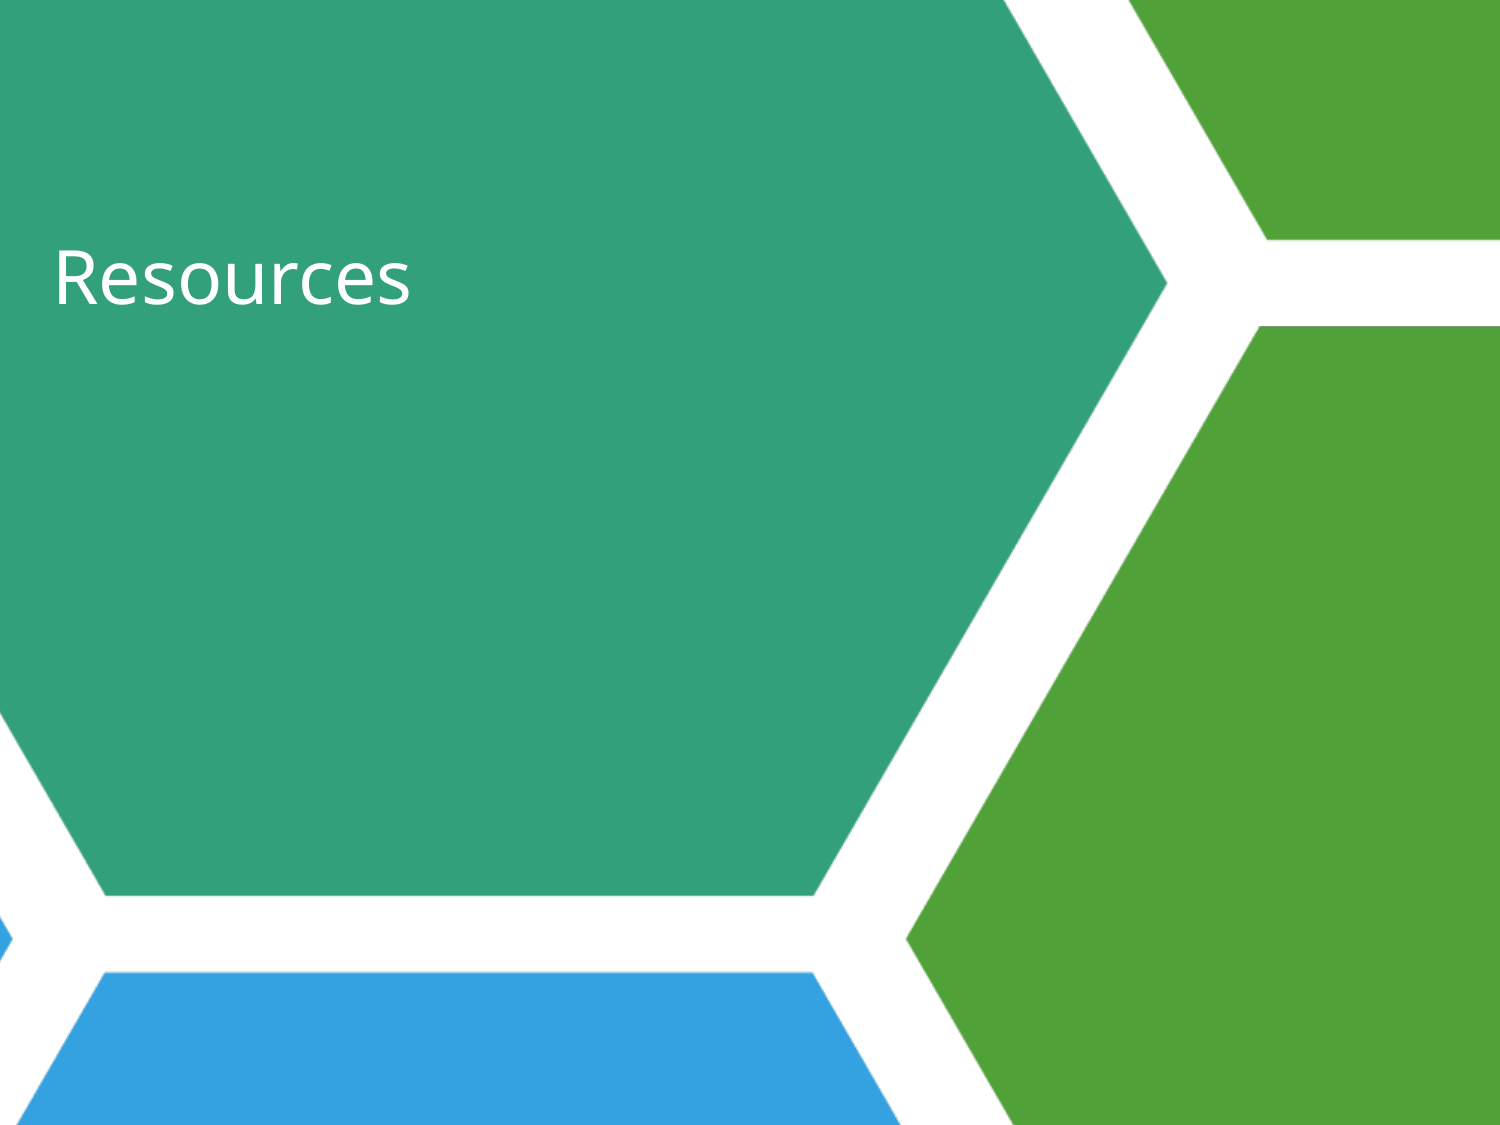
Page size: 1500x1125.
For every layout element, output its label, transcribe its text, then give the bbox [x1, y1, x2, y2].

text_box Resources [52, 147, 1099, 401]
picture [0, 0, 1500, 1125]
